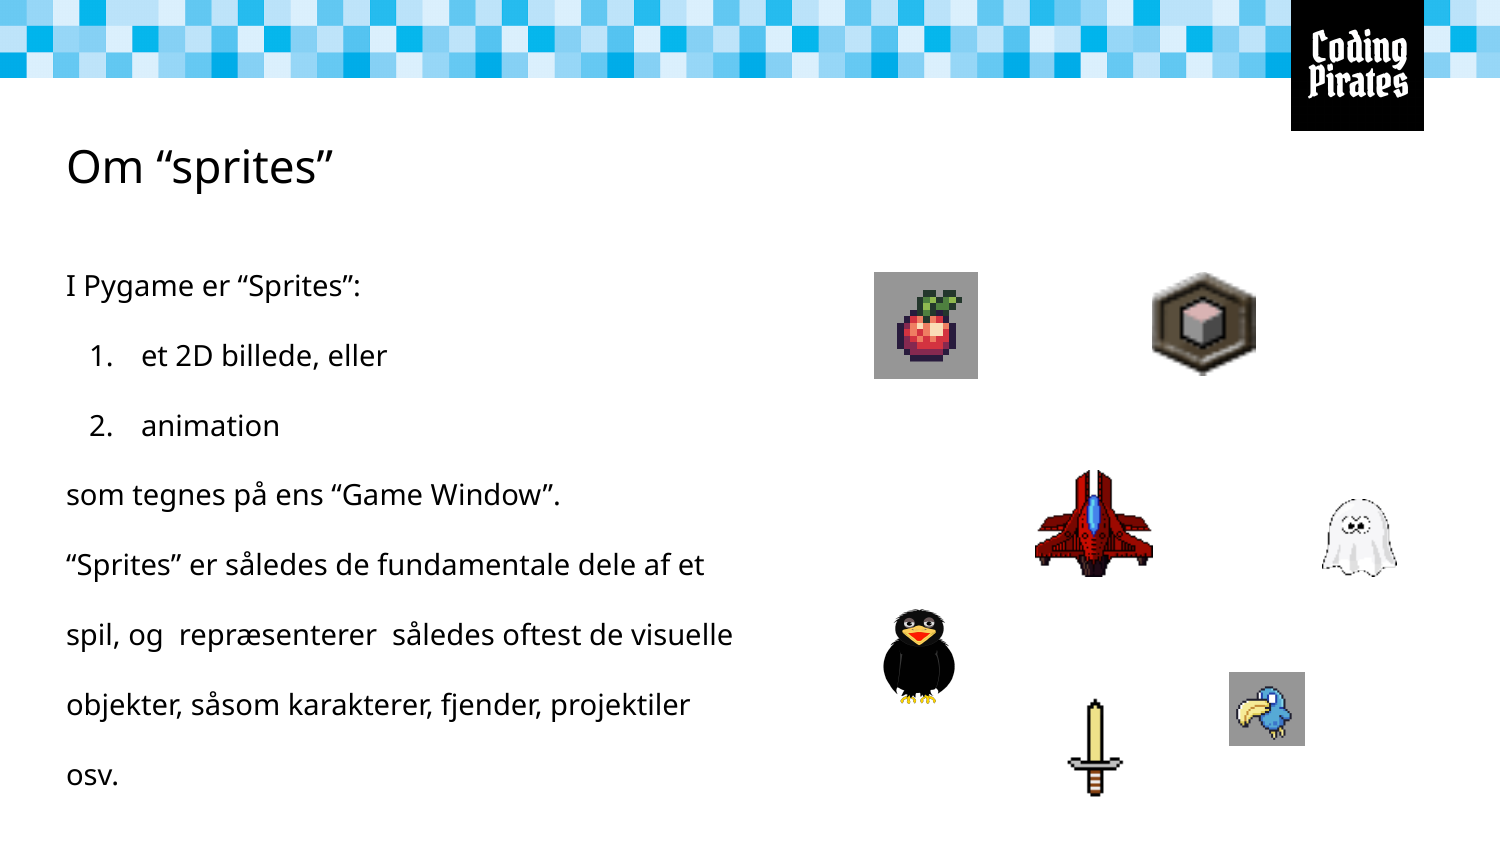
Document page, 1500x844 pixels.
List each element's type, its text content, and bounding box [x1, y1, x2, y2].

picture [1035, 470, 1153, 577]
list I Pygame er “Sprites”: et 2D billede, eller animation som tegnes på ens “Game Window”. “Sprites” er således de fundamentale dele af et spil, og repræsenterer således oftest de visuelle objekter, såsom karakterer, fjender, projektiler osv. [51, 217, 750, 800]
picture [1042, 696, 1146, 800]
picture [0, 0, 1056, 78]
picture [874, 272, 978, 379]
picture [1152, 272, 1256, 376]
picture [1291, 0, 1424, 131]
picture [1322, 499, 1397, 577]
picture [1229, 672, 1305, 746]
title Om “sprites” [51, 123, 1223, 217]
picture [881, 609, 957, 704]
